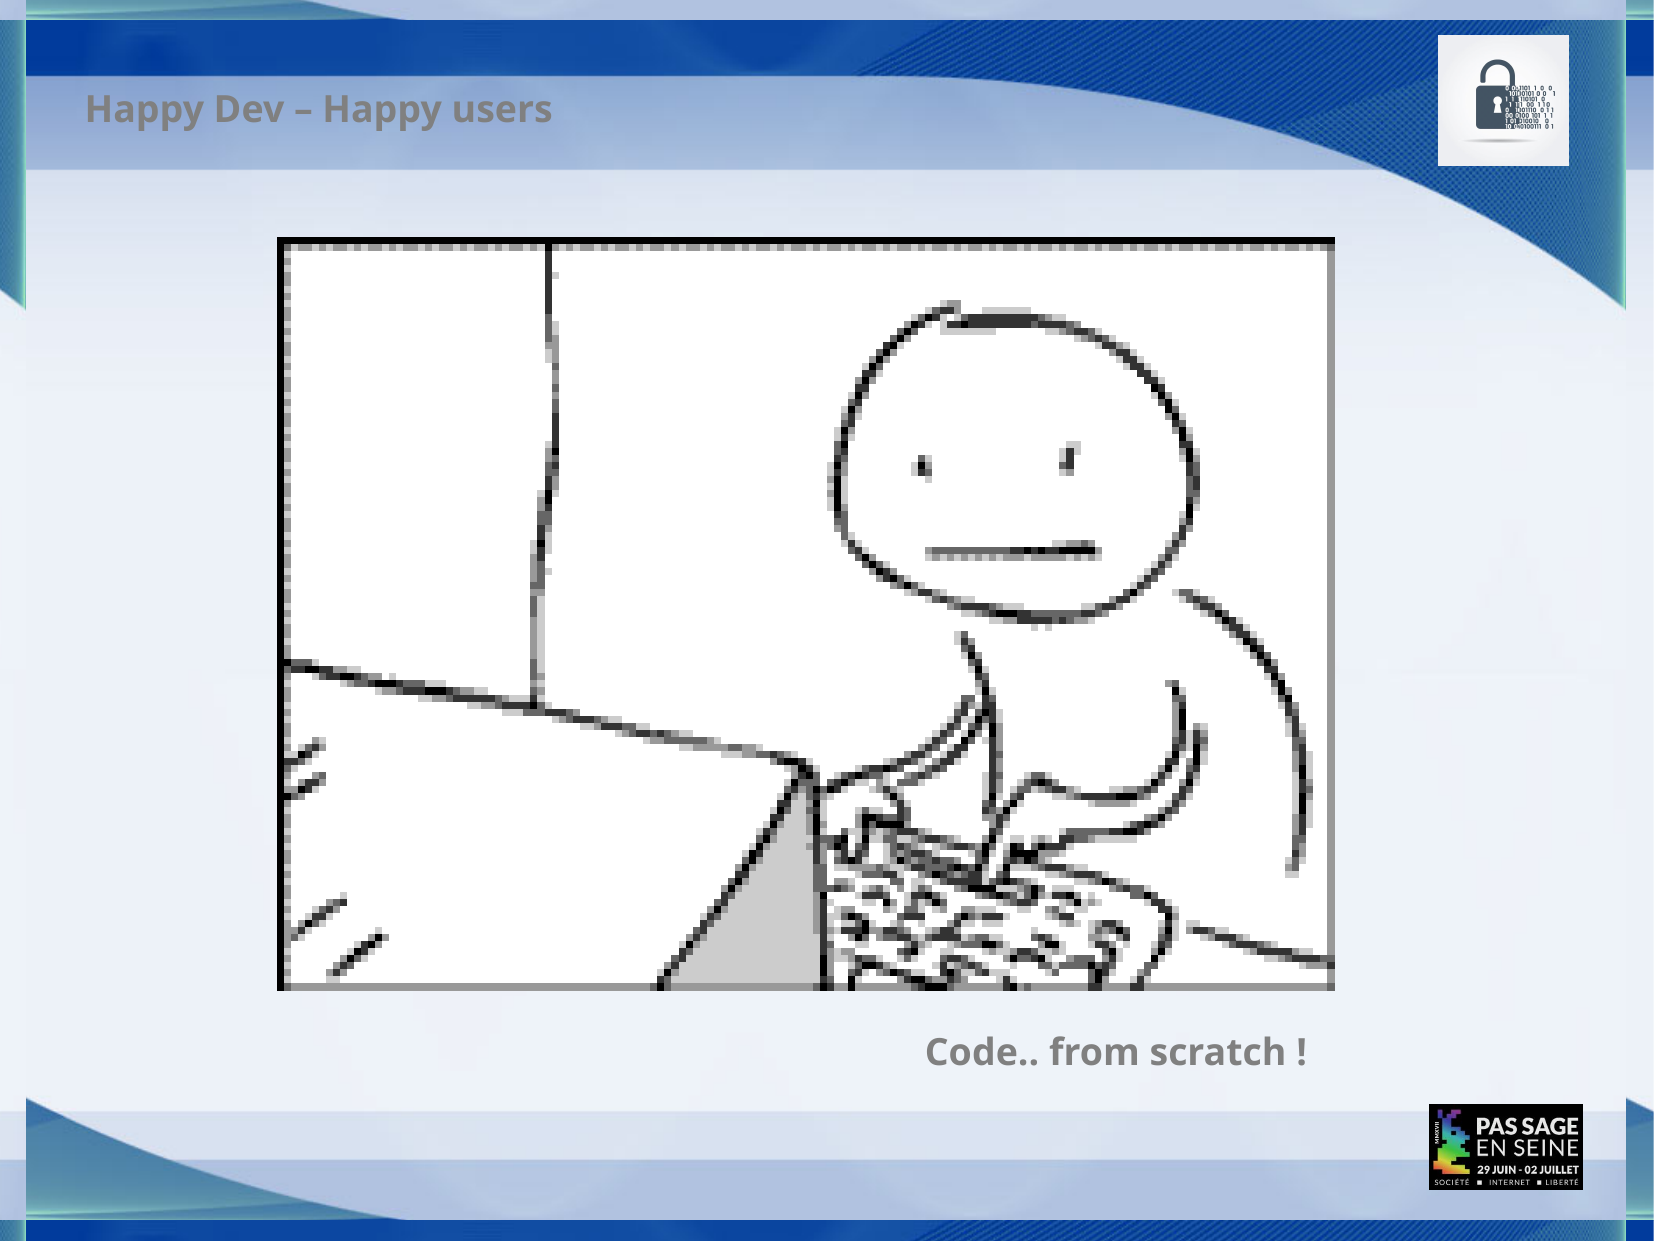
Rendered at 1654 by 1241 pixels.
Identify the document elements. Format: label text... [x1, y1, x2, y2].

title Happy Dev – Happy users [11, 64, 626, 152]
title Code.. from scratch ! [879, 1027, 1353, 1075]
picture [0, 0, 1654, 1241]
